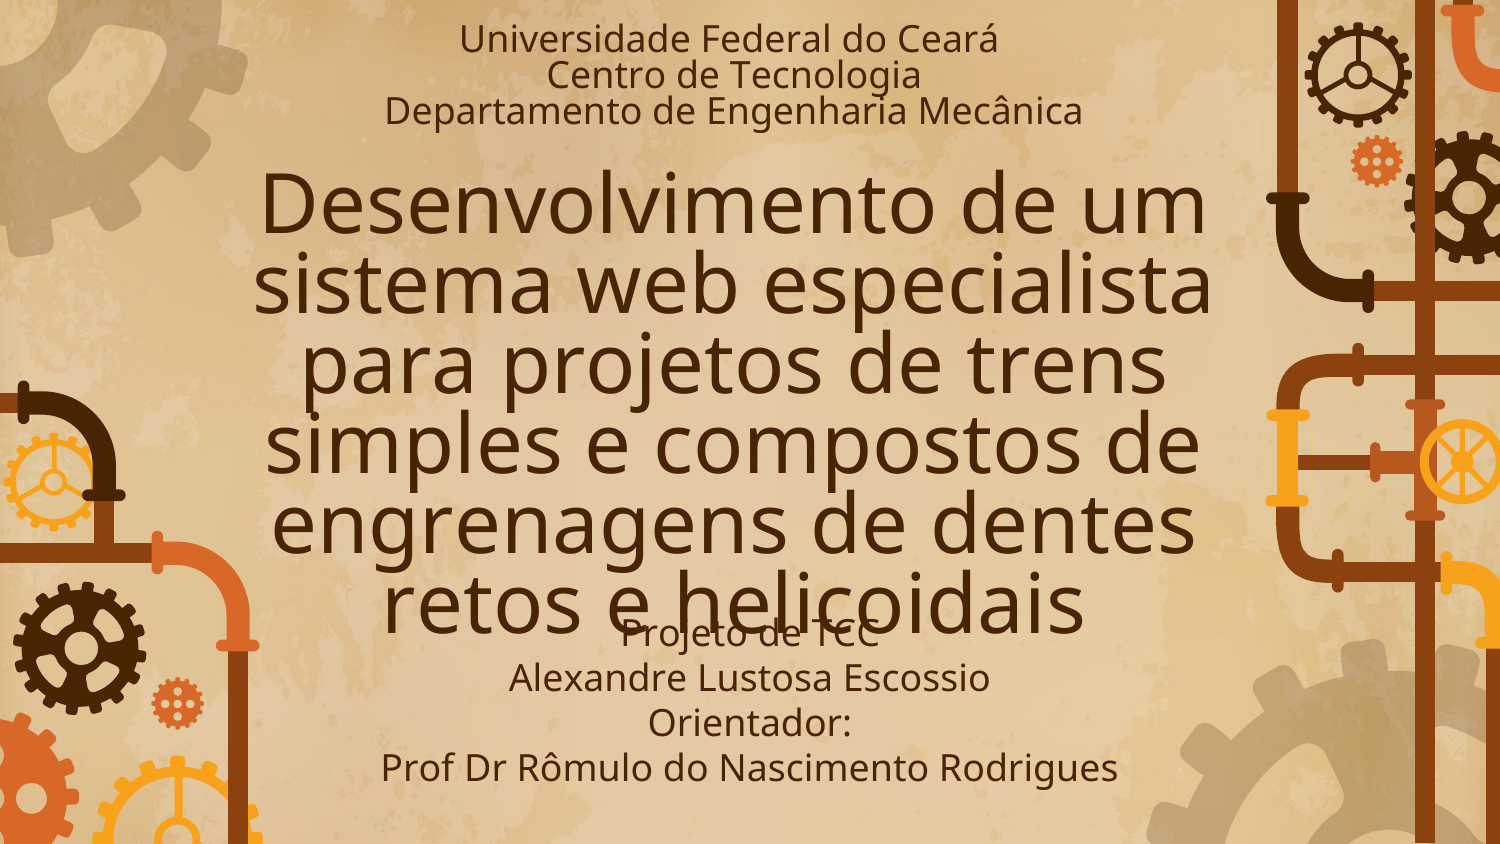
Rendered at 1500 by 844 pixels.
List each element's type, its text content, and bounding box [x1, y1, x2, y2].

subtitle Projeto de TCC Alexandre Lustosa Escossio Orientador: Prof Dr Rômulo do Nascimento Rodrigues [300, 593, 1200, 779]
title Universidade Federal do Ceará Centro de Tecnologia Departamento de Engenharia Mecânica [193, 8, 1276, 141]
title Desenvolvimento de um sistema web especialista para projetos de trens simples e compostos de engrenagens de dentes retos e helicoidais [193, 155, 1276, 569]
